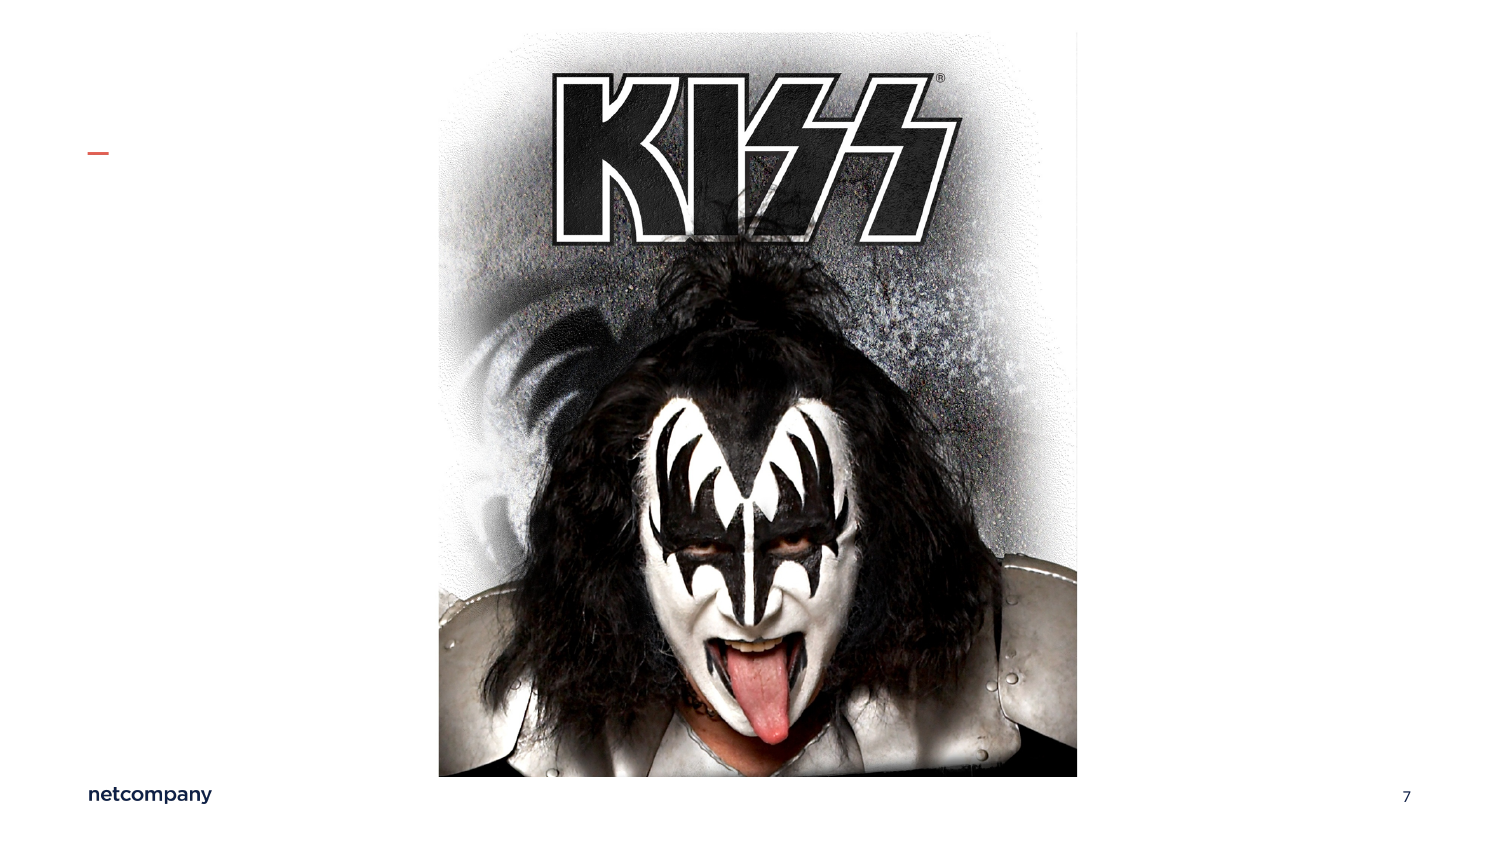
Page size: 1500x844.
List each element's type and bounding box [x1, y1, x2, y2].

picture [88, 787, 213, 804]
picture [429, 26, 1086, 777]
